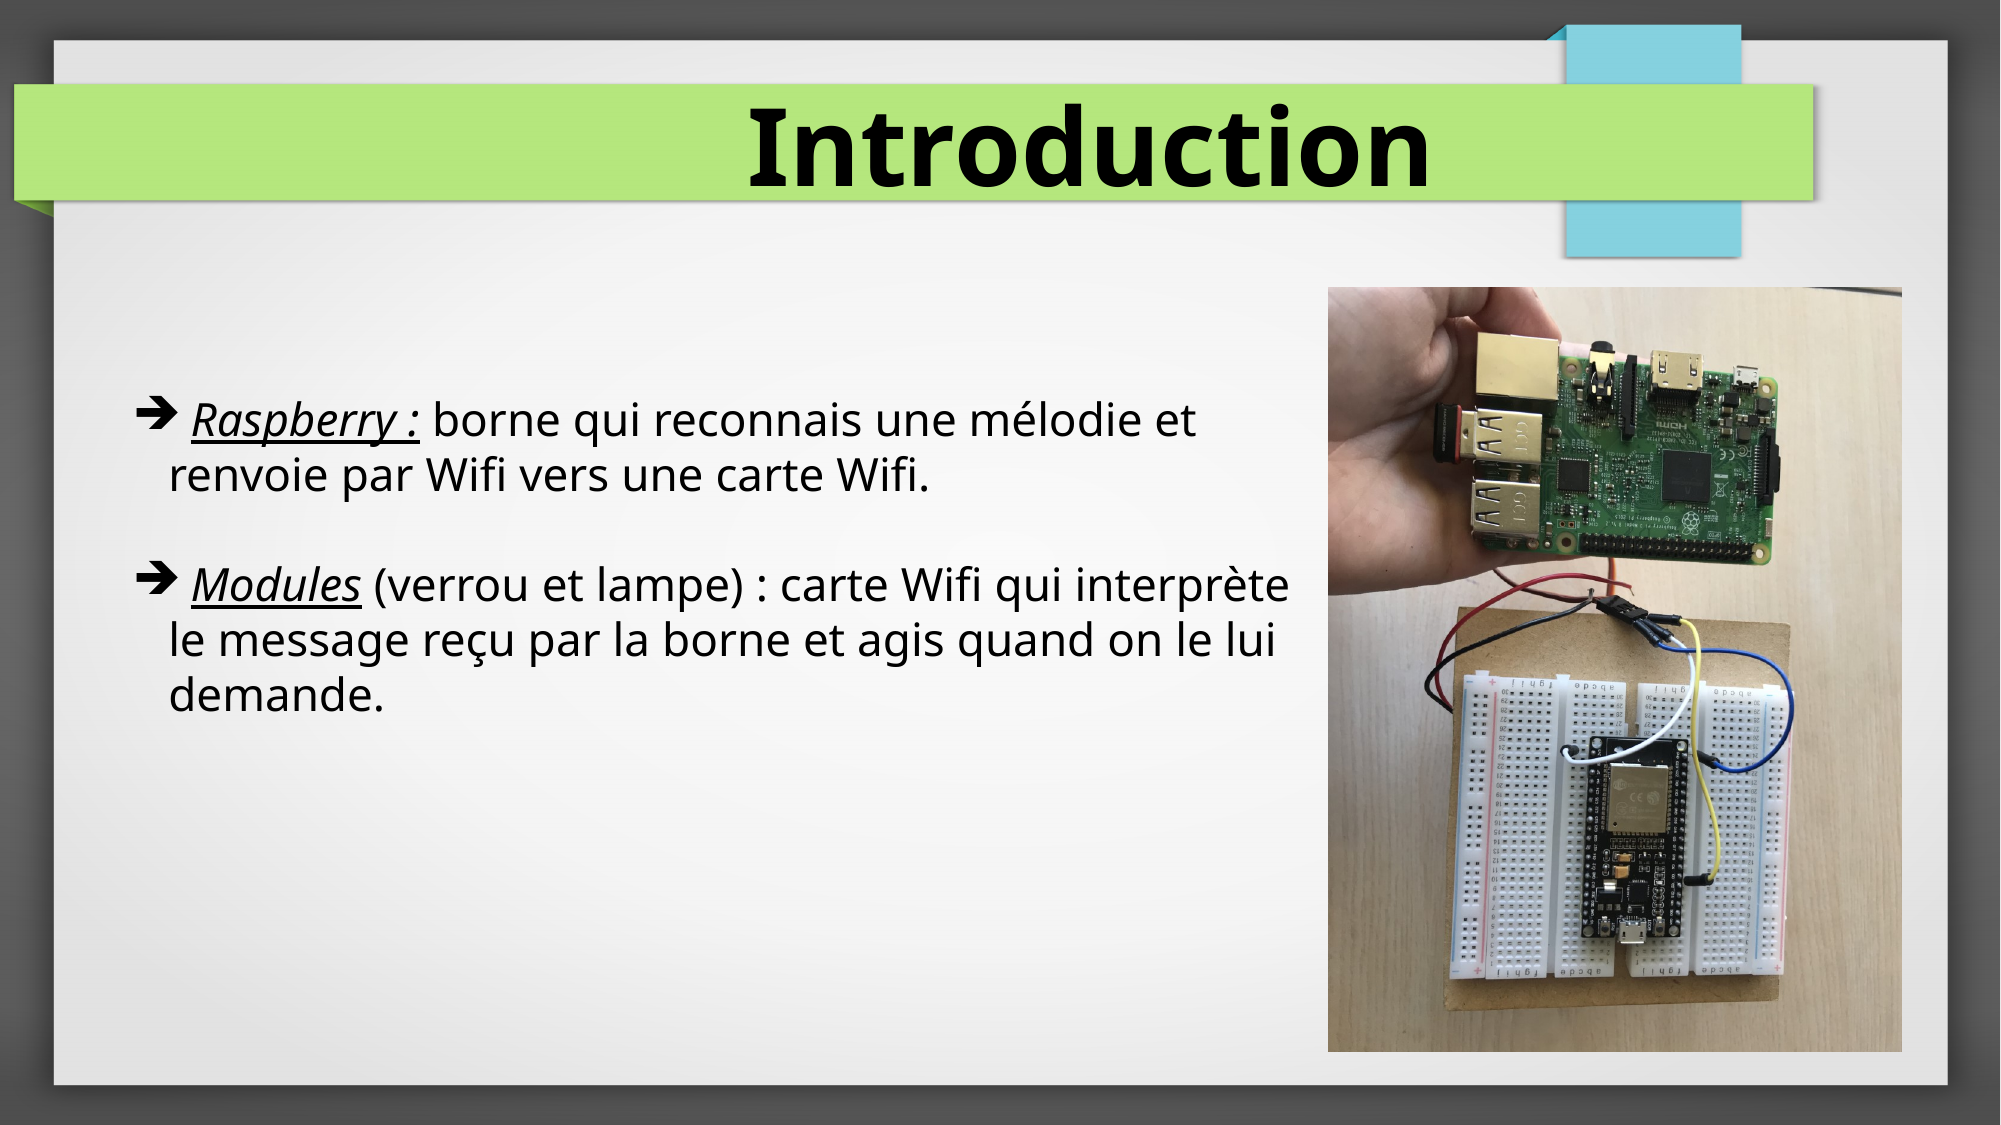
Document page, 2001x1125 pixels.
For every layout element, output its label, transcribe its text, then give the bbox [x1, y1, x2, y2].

picture [0, 0, 2001, 1125]
text_box Raspberry : borne qui reconnais une mélodie et renvoie par Wifi vers une carte Wifi. Modules (verrou et lampe) : carte Wifi qui interprète le message reçu par la borne et agis quand on le lui demande. [47, 283, 1323, 827]
text_box Introduction [732, 70, 1228, 216]
